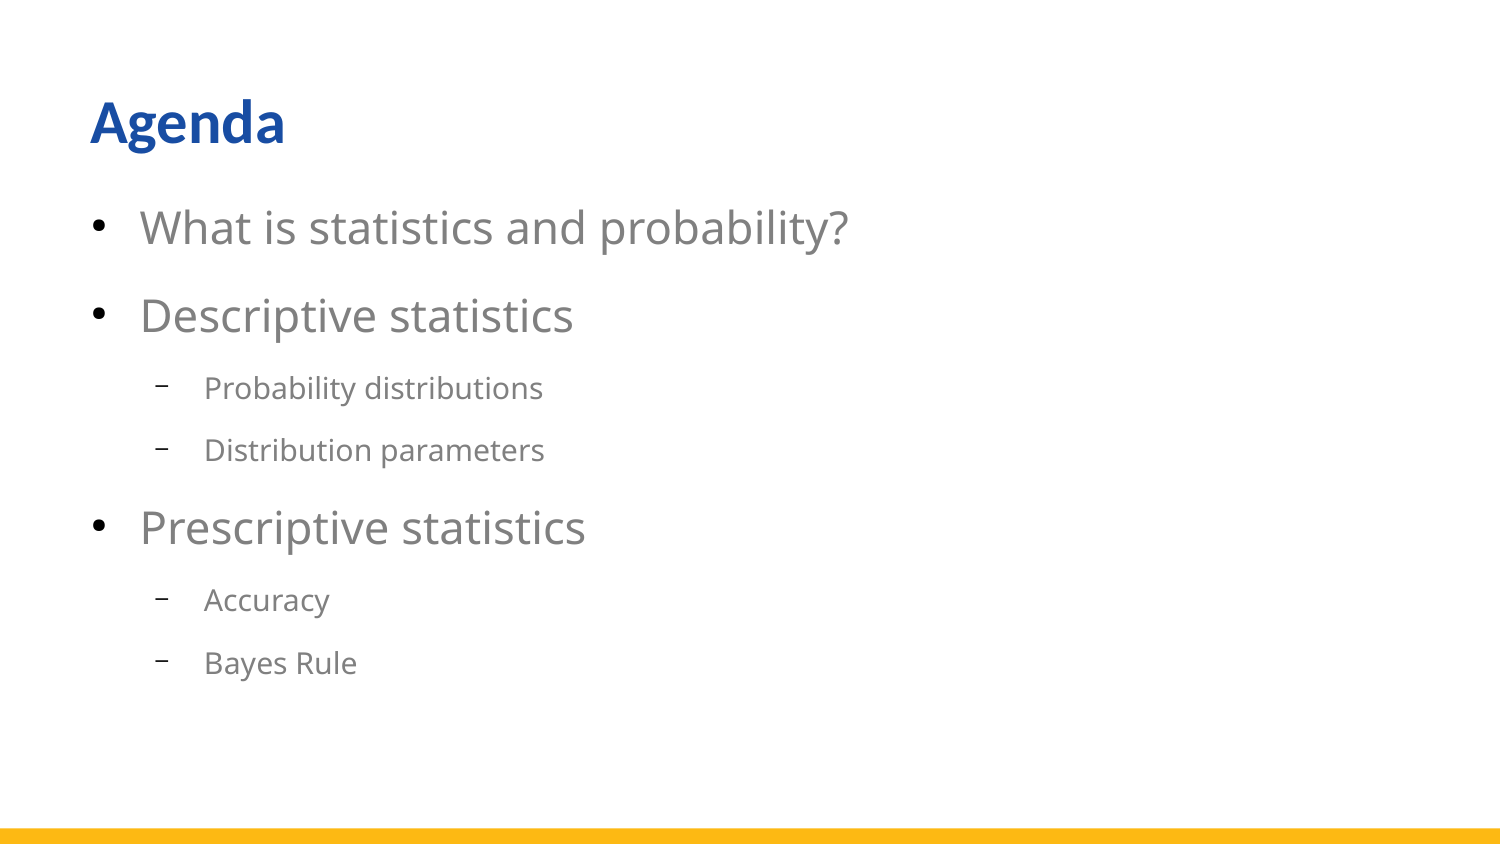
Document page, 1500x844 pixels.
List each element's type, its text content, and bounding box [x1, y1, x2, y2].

list What is statistics and probability? Descriptive statistics Probability distributions Distribution parameters Prescriptive statistics Accuracy Bayes Rule [75, 197, 1425, 687]
title Agenda [75, 0, 1425, 197]
